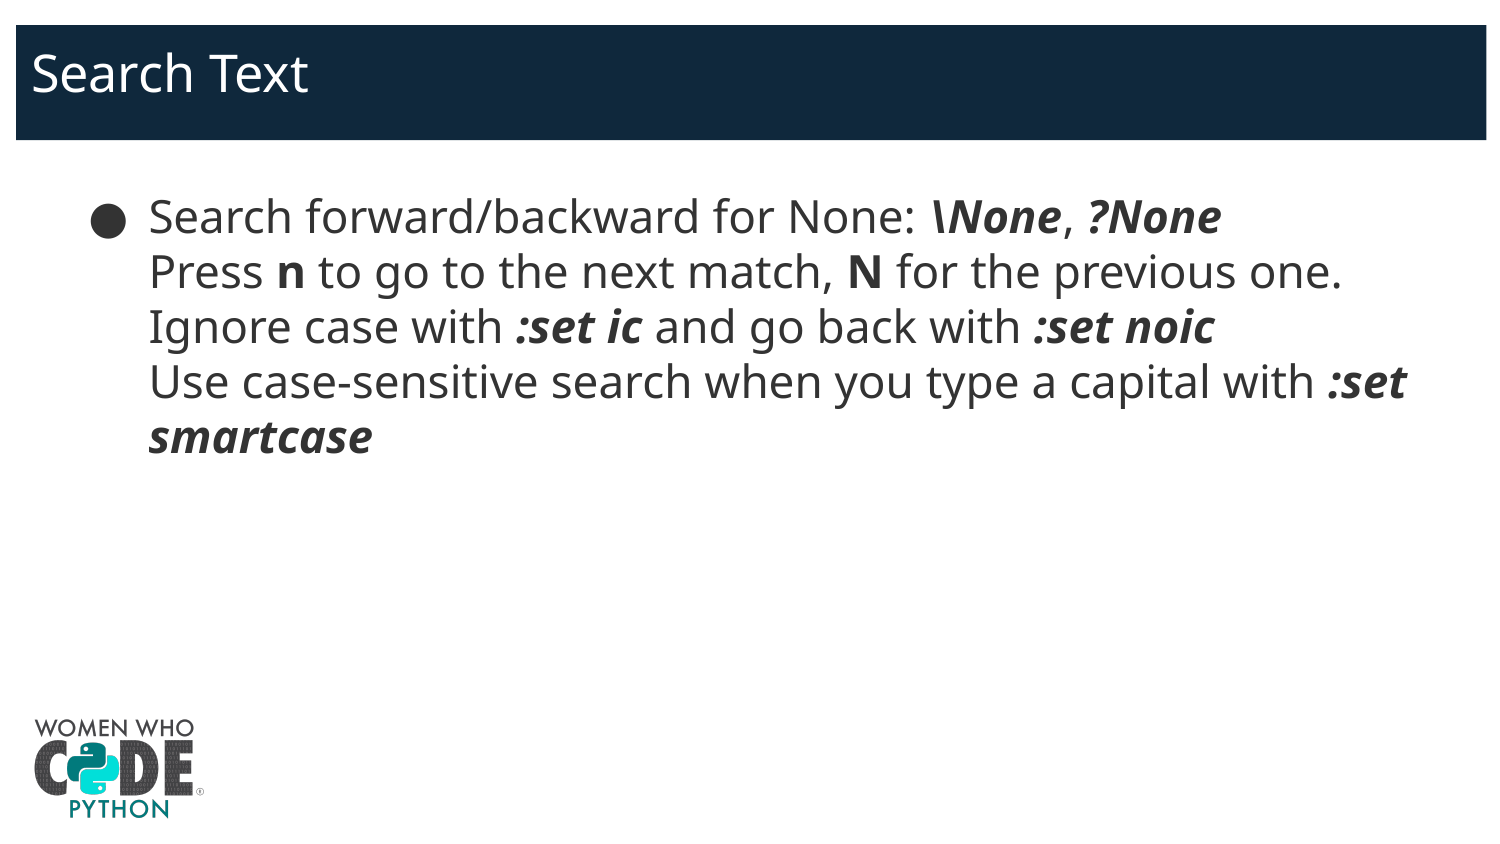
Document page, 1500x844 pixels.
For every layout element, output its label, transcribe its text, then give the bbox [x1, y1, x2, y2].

text_box Search Text [16, 25, 1487, 141]
title Search forward/backward for None: \None, ?None Press n to go to the next match, N for the previous one. Ignore case with :set ic and go back with :set noic Use case-sensitive search when you type a capital with :set smartcase [58, 172, 1442, 775]
picture [19, 704, 213, 833]
